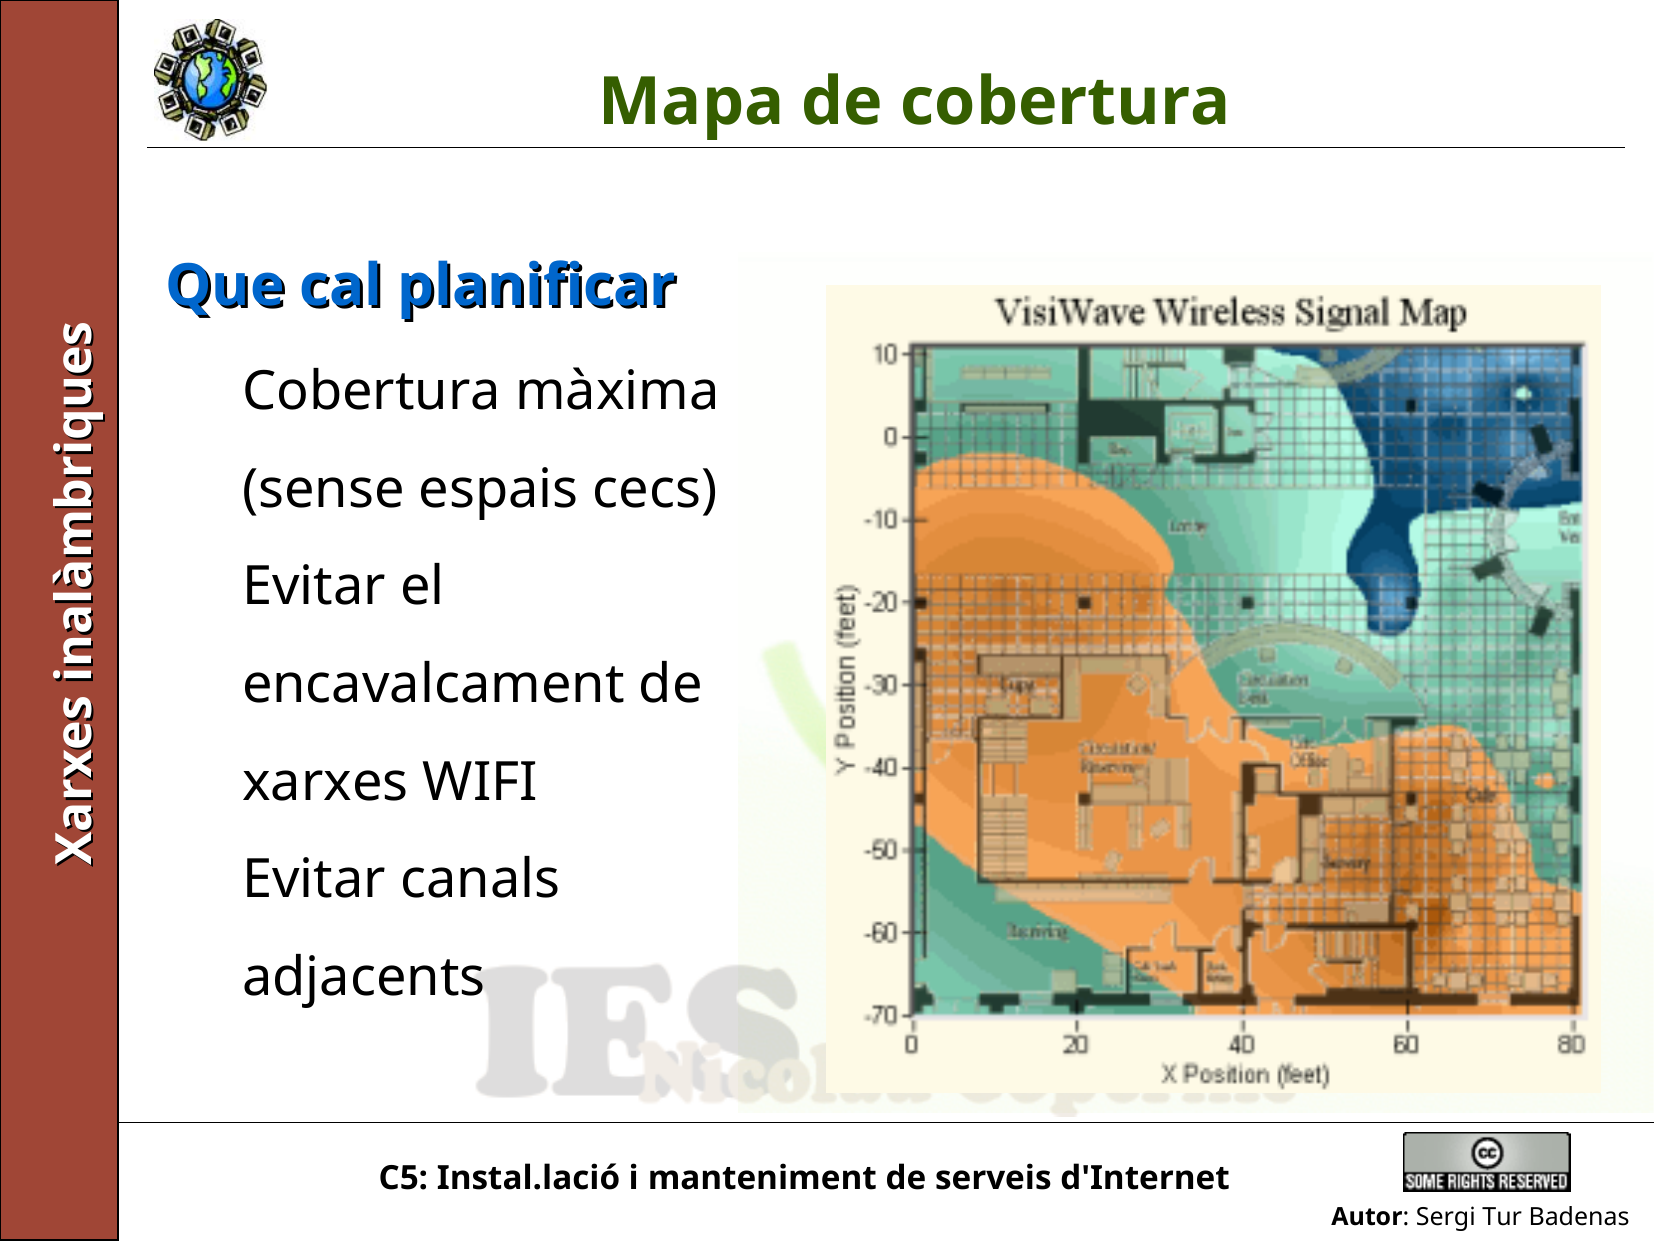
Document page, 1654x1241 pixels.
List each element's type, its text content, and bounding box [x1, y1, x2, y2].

picture [466, 252, 1654, 1117]
picture [1403, 1132, 1571, 1192]
title Mapa de cobertura [165, 56, 1654, 141]
picture [154, 19, 268, 142]
list Que cal planificar Cobertura màxima (sense espais cecs) Evitar el encavalcament de xarxes WIFI Evitar canals adjacents [147, 242, 1636, 1078]
